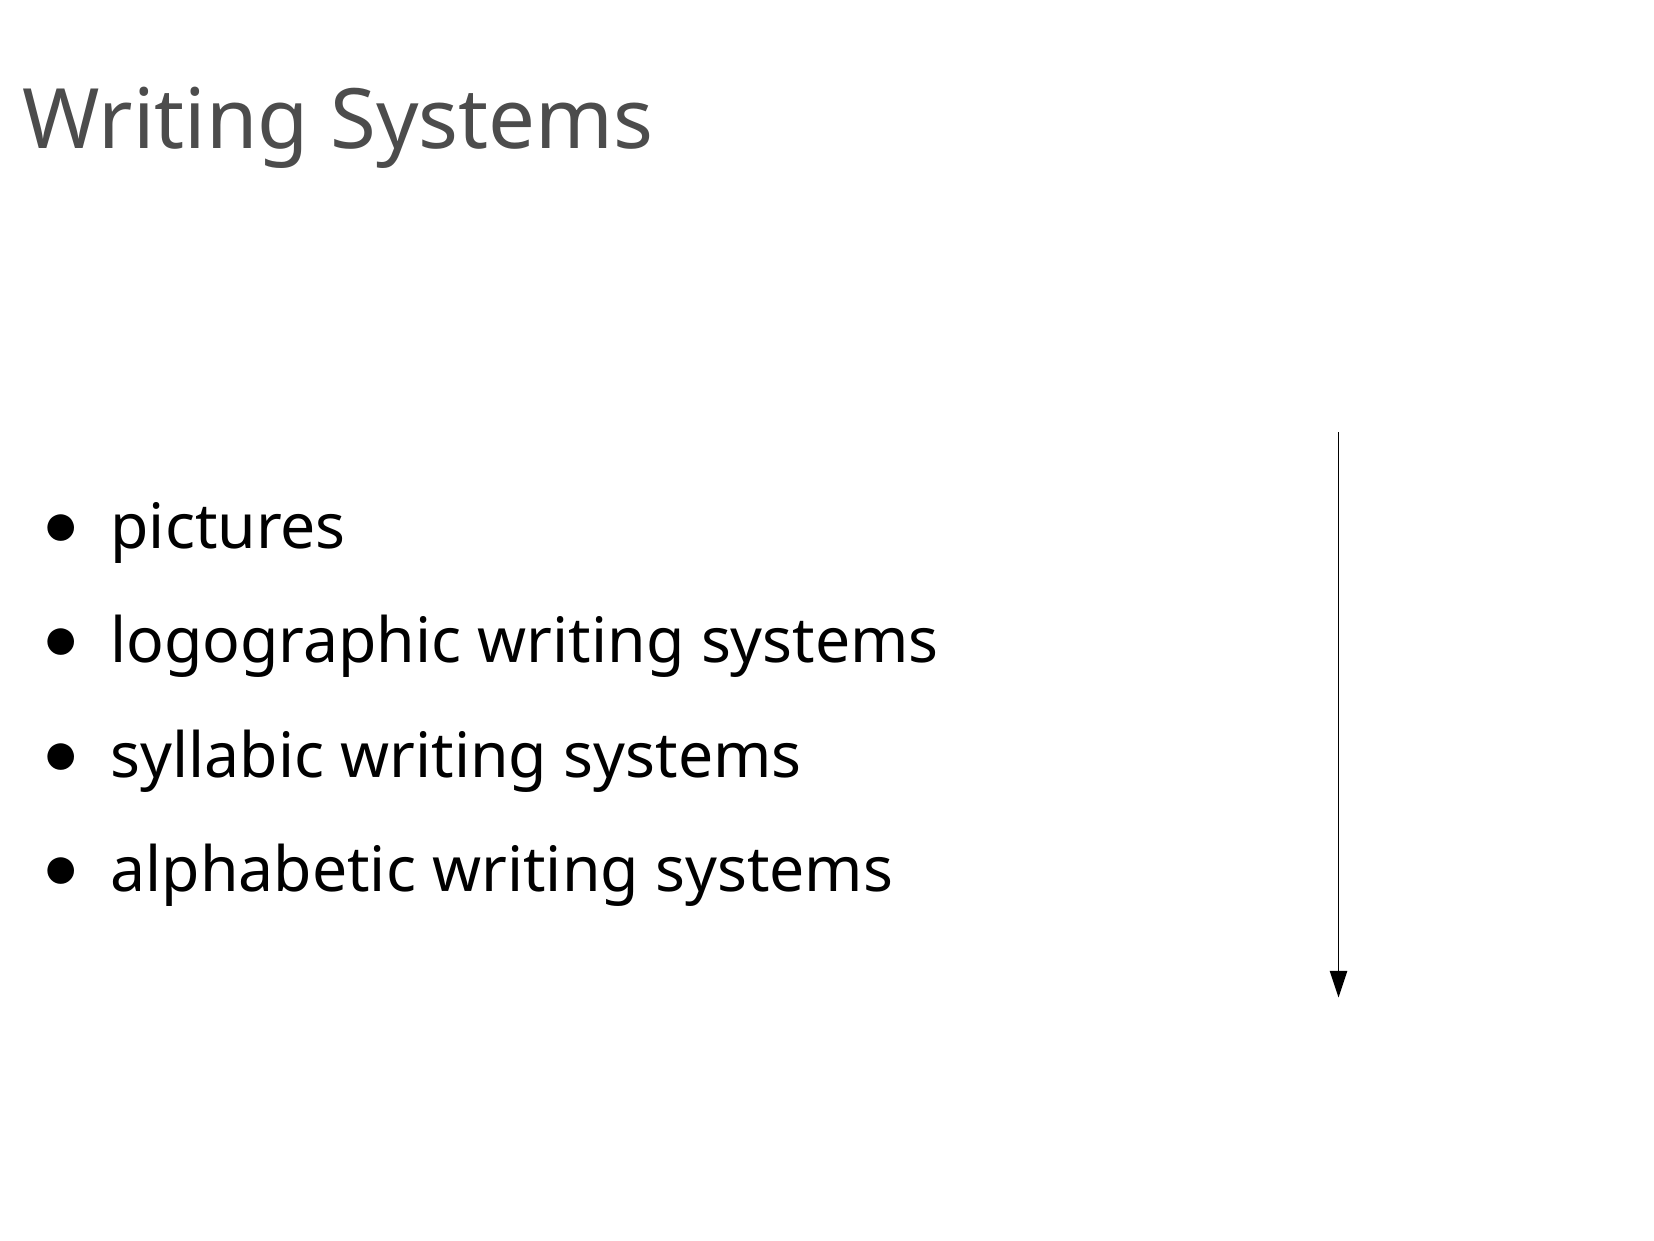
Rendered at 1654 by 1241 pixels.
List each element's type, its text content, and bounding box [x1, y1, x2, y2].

list pictures logographic writing systems syllabic writing systems alphabetic writing systems [25, 233, 1654, 1158]
title Writing Systems [22, 19, 1654, 213]
